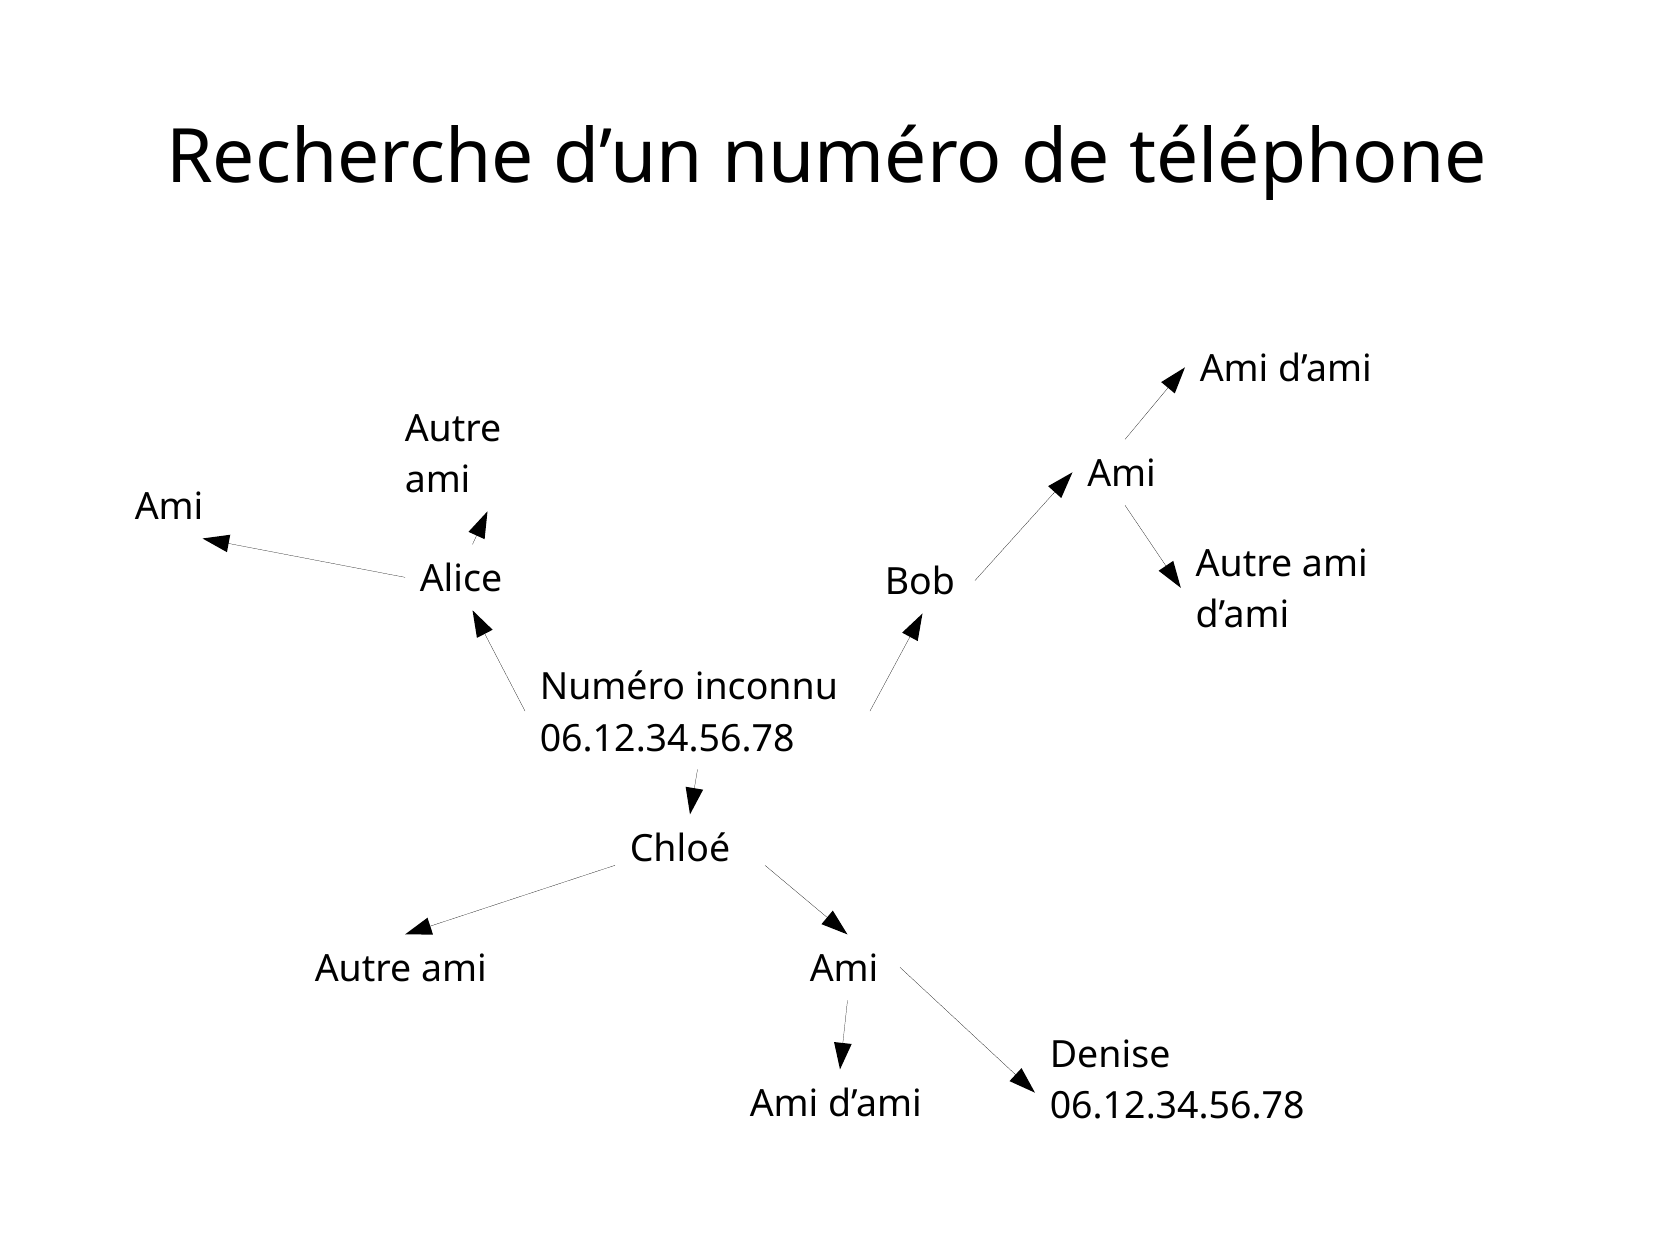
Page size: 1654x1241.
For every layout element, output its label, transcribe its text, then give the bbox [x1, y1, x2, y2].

text_box Ami [120, 472, 286, 535]
text_box Ami d’ami [1185, 334, 1456, 401]
text_box Autre ami [300, 934, 511, 1037]
text_box Chloé [615, 814, 766, 917]
text_box Autre ami d’ami [1180, 529, 1481, 632]
text_box Numéro inconnu 06.12.34.56.78 [525, 652, 871, 755]
text_box Bob [870, 547, 976, 610]
title Recherche d’un numéro de téléphone [82, 49, 1571, 257]
text_box Ami d’ami [735, 1069, 946, 1172]
text_box Autre ami [390, 394, 586, 497]
text_box Alice [405, 544, 541, 607]
text_box Denise 06.12.34.56.78 [1035, 1020, 1351, 1166]
text_box Ami [1072, 439, 1178, 502]
text_box Ami [795, 934, 901, 997]
